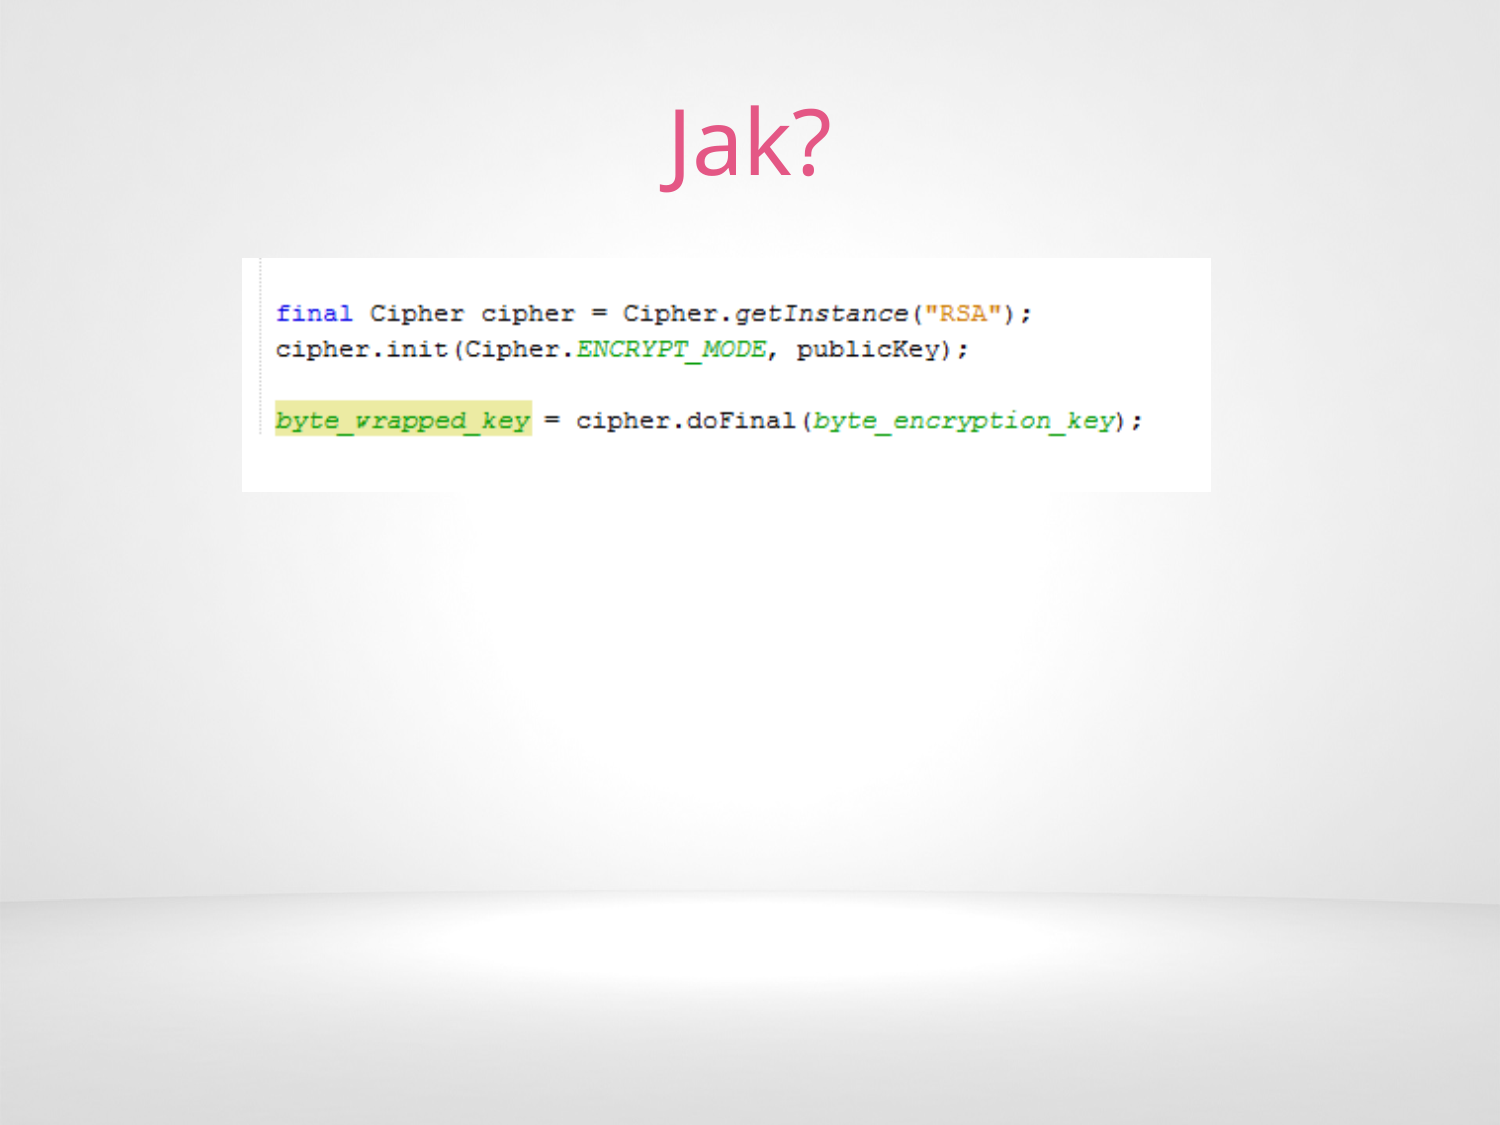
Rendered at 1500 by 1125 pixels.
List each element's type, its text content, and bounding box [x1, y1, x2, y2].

picture [0, 0, 1500, 1125]
title Jak? [75, 45, 1425, 233]
